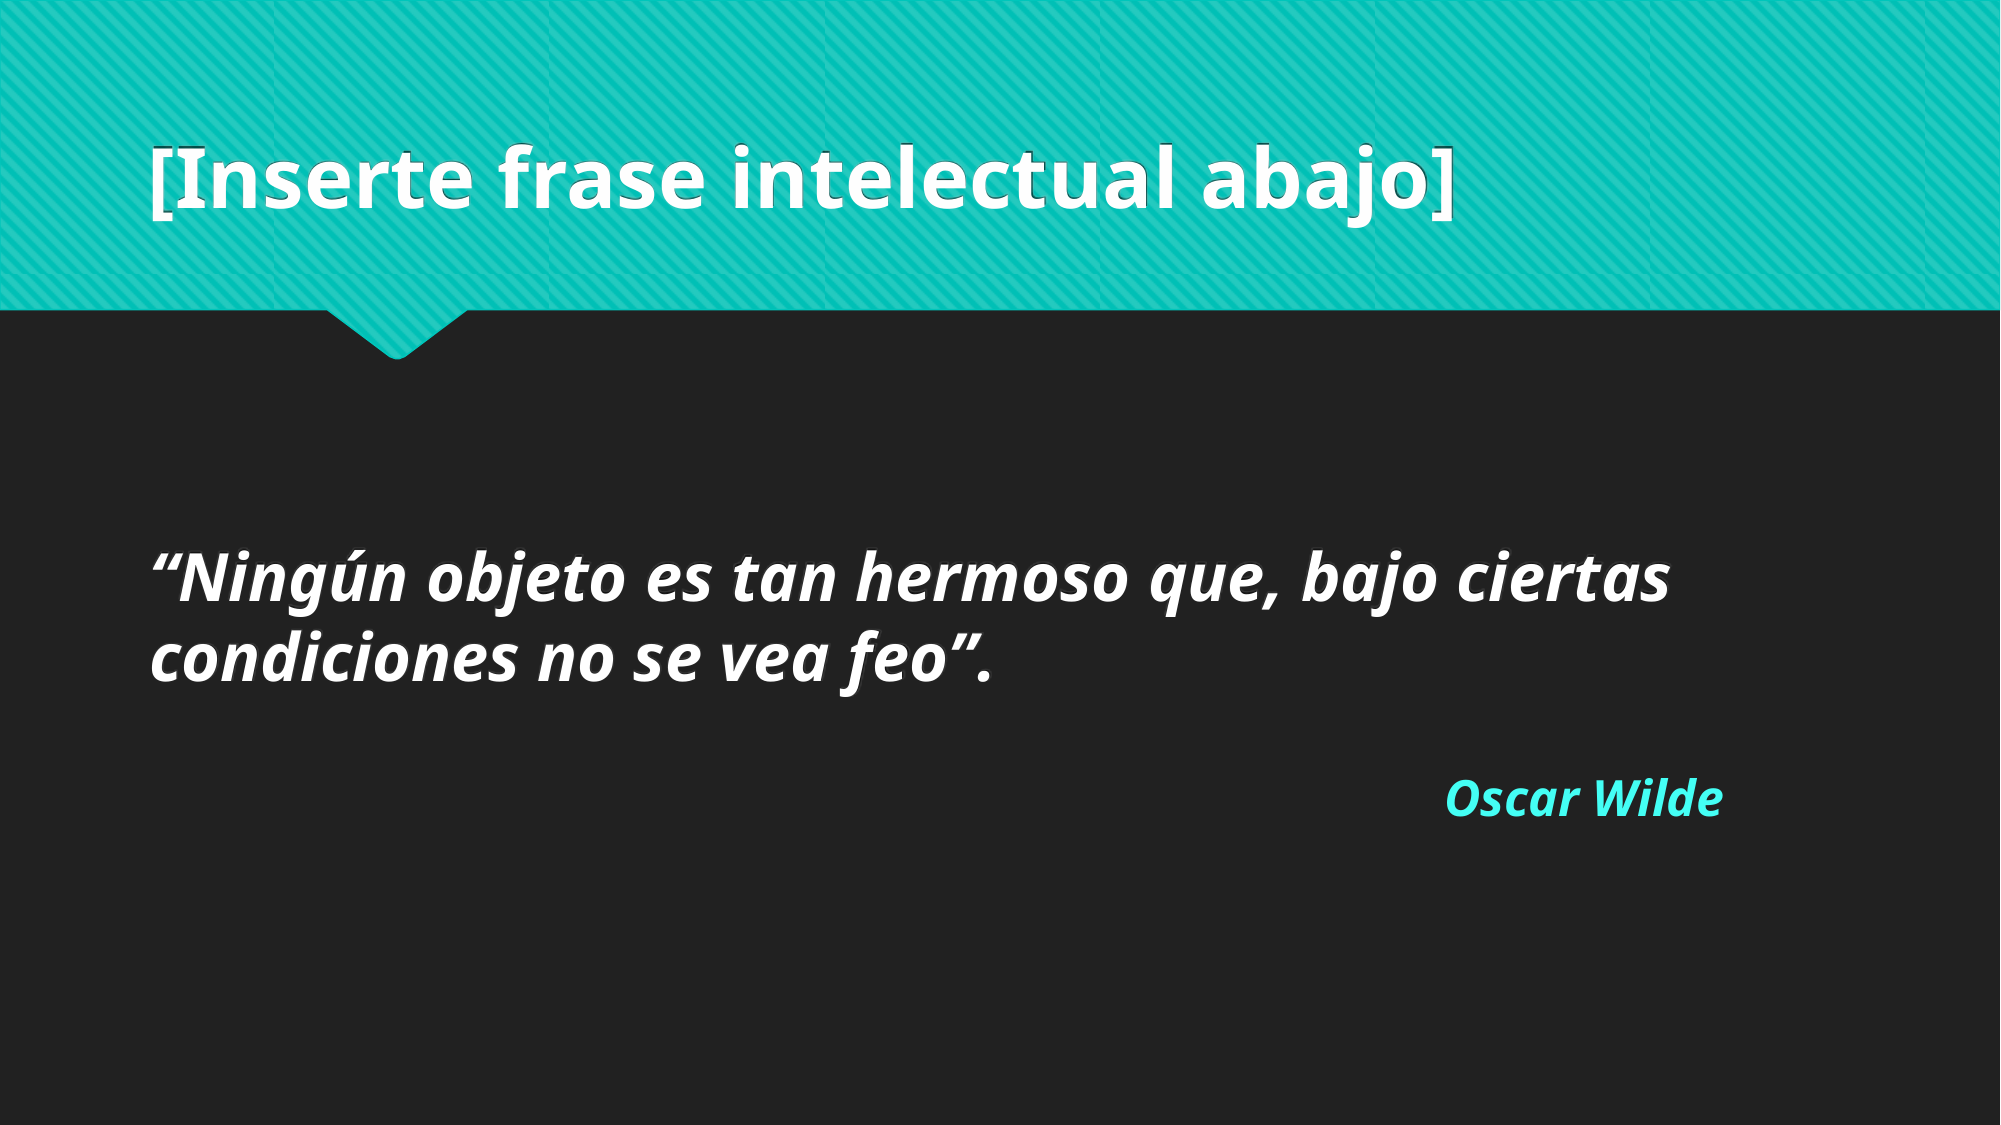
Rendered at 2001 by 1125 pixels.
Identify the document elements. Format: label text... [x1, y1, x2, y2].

title [Inserte frase intelectual abajo] [132, 73, 1868, 233]
list “Ningún objeto es tan hermoso que, bajo ciertas condiciones no se vea feo”. [134, 364, 1866, 962]
text_box Oscar Wilde [1429, 758, 1942, 835]
